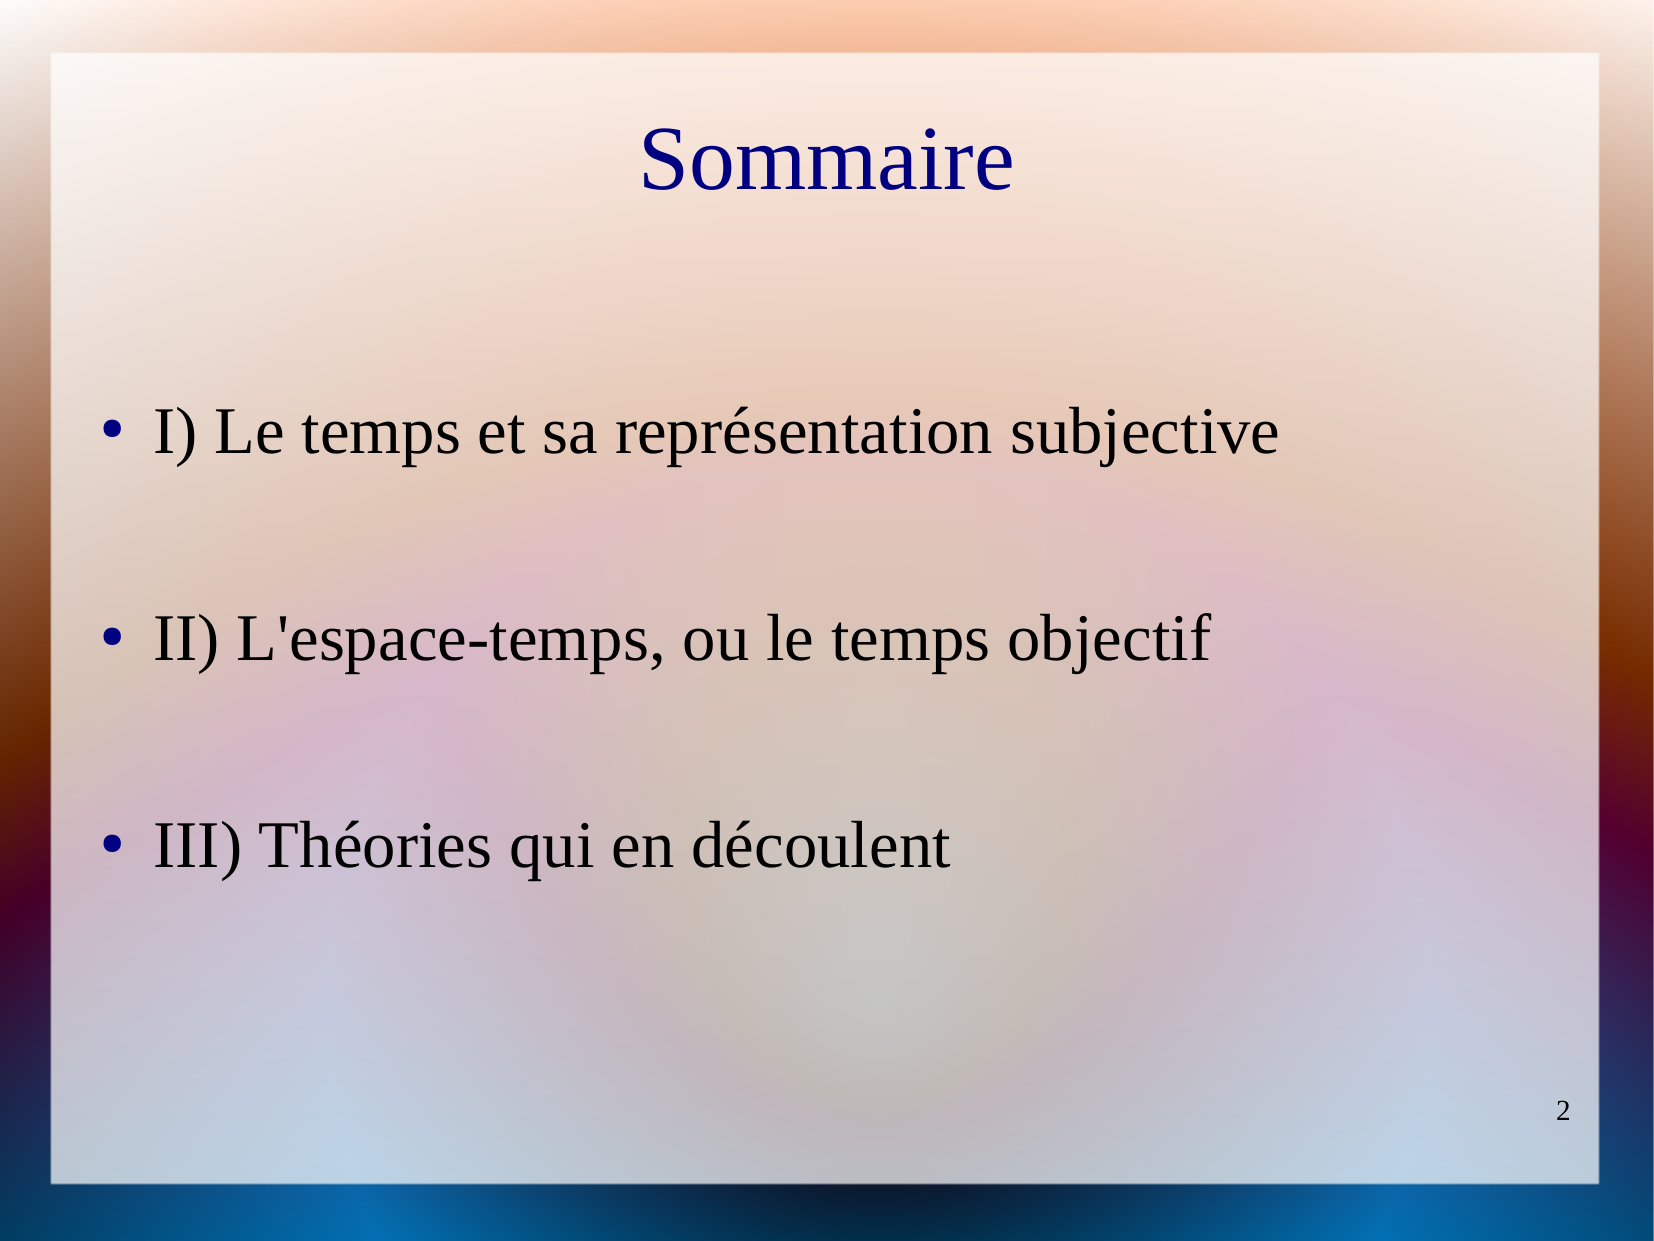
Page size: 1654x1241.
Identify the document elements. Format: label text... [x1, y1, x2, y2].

list I) Le temps et sa représentation subjective II) L'espace-temps, ou le temps objectif III) Théories qui en découlent [82, 290, 1571, 1010]
picture [0, 0, 1654, 1241]
title Sommaire [82, 55, 1571, 263]
